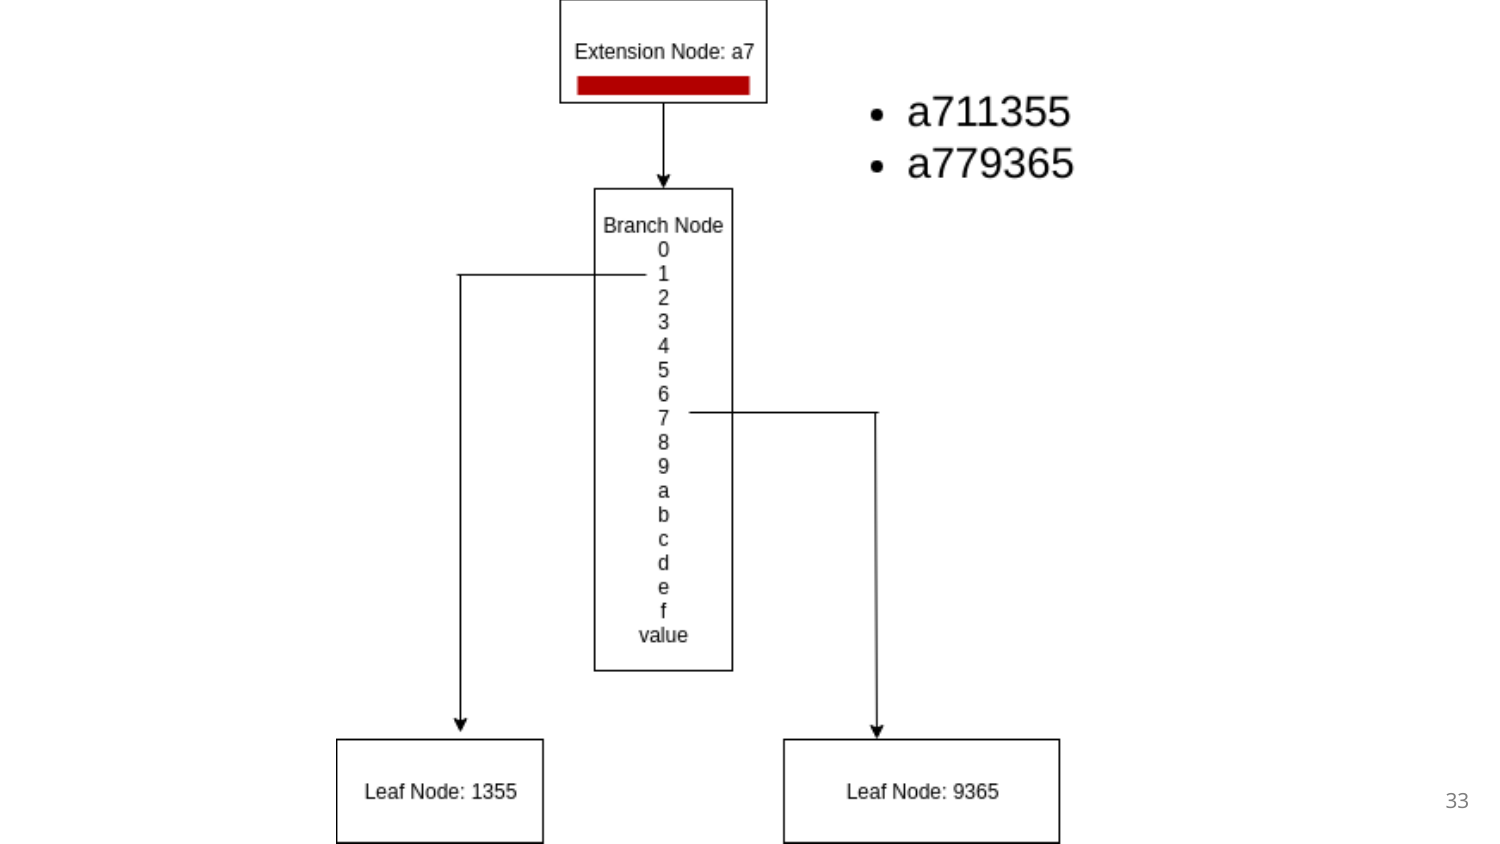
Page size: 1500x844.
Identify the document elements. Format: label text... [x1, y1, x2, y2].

slide_number <number> [1394, 769, 1484, 834]
picture [336, 0, 1095, 844]
